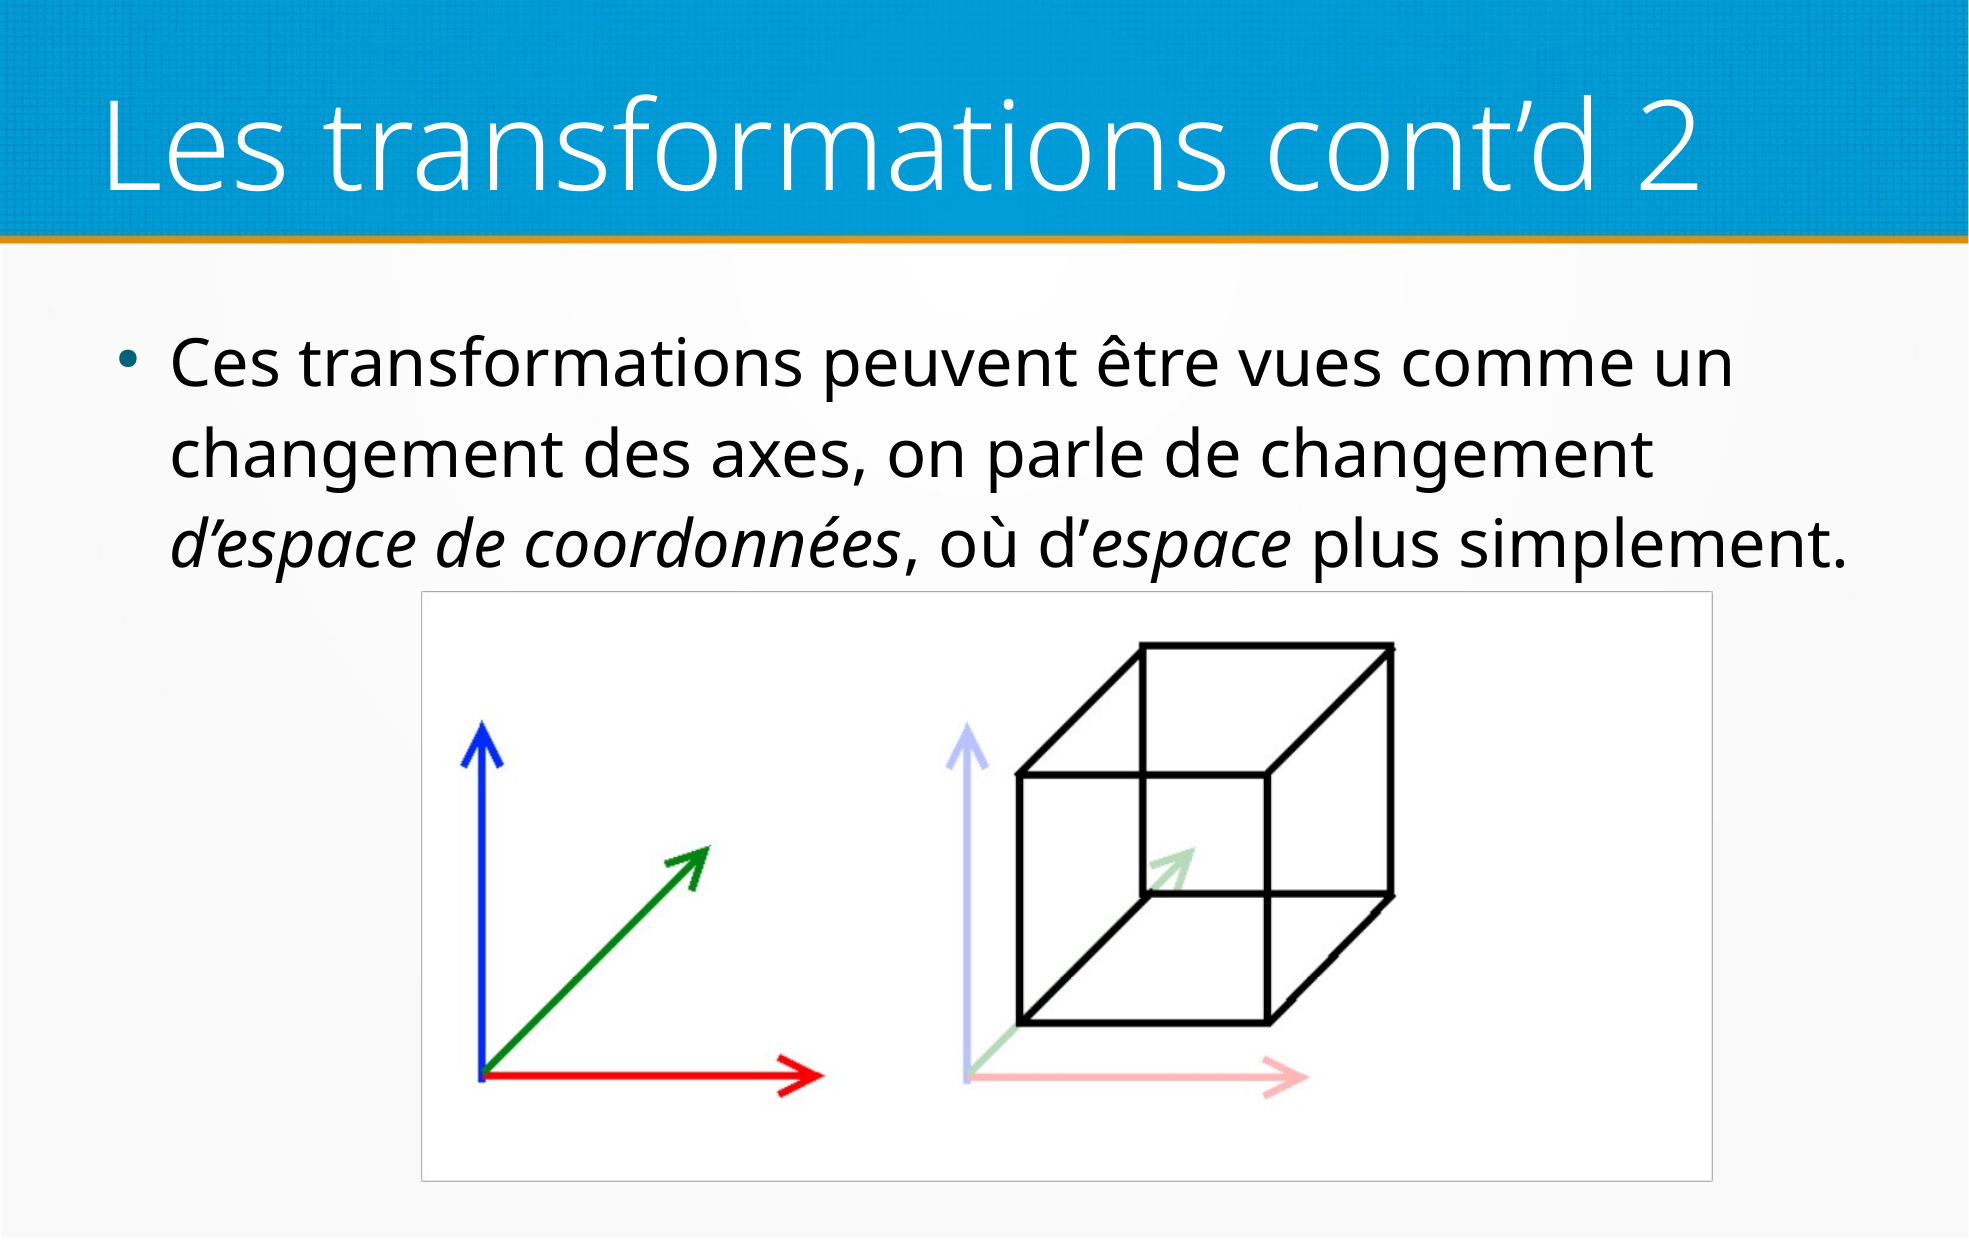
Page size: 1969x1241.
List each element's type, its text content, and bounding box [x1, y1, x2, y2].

list Ces transformations peuvent être vues comme un changement des axes, on parle de changement d’espace de coordonnées, où d’espace plus simplement. [98, 315, 1861, 1081]
title Les transformations cont’d 2 [98, 19, 1870, 227]
picture [0, 233, 1969, 1241]
